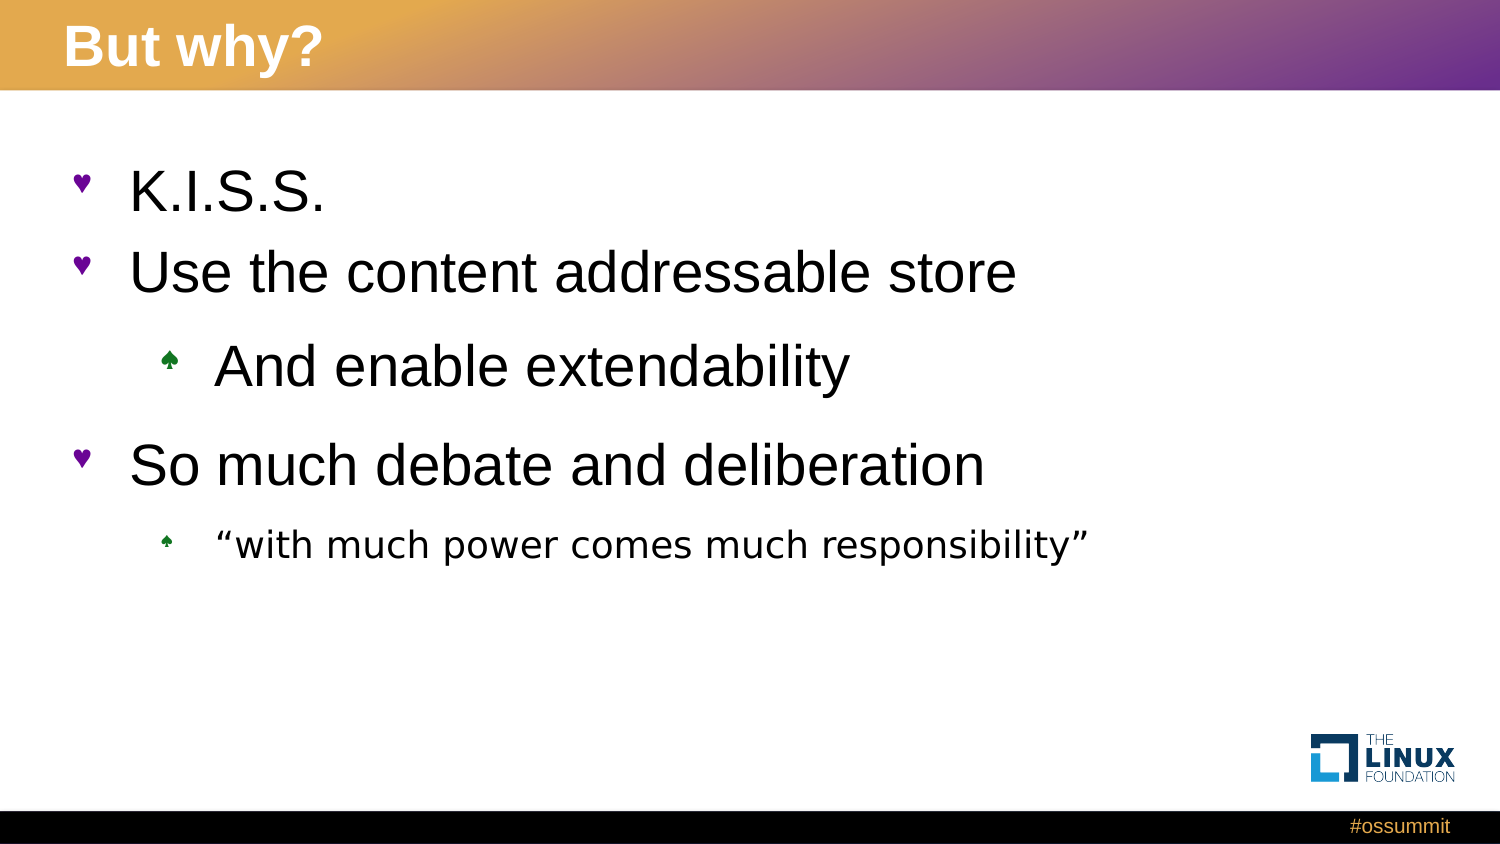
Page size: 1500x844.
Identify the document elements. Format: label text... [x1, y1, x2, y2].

picture [1311, 734, 1455, 782]
title But why? [48, 6, 1425, 87]
picture [0, 0, 1500, 90]
list K.I.S.S. Use the content addressable store And enable extendability So much debate and deliberation “with much power comes much responsibility” [58, 145, 1269, 754]
